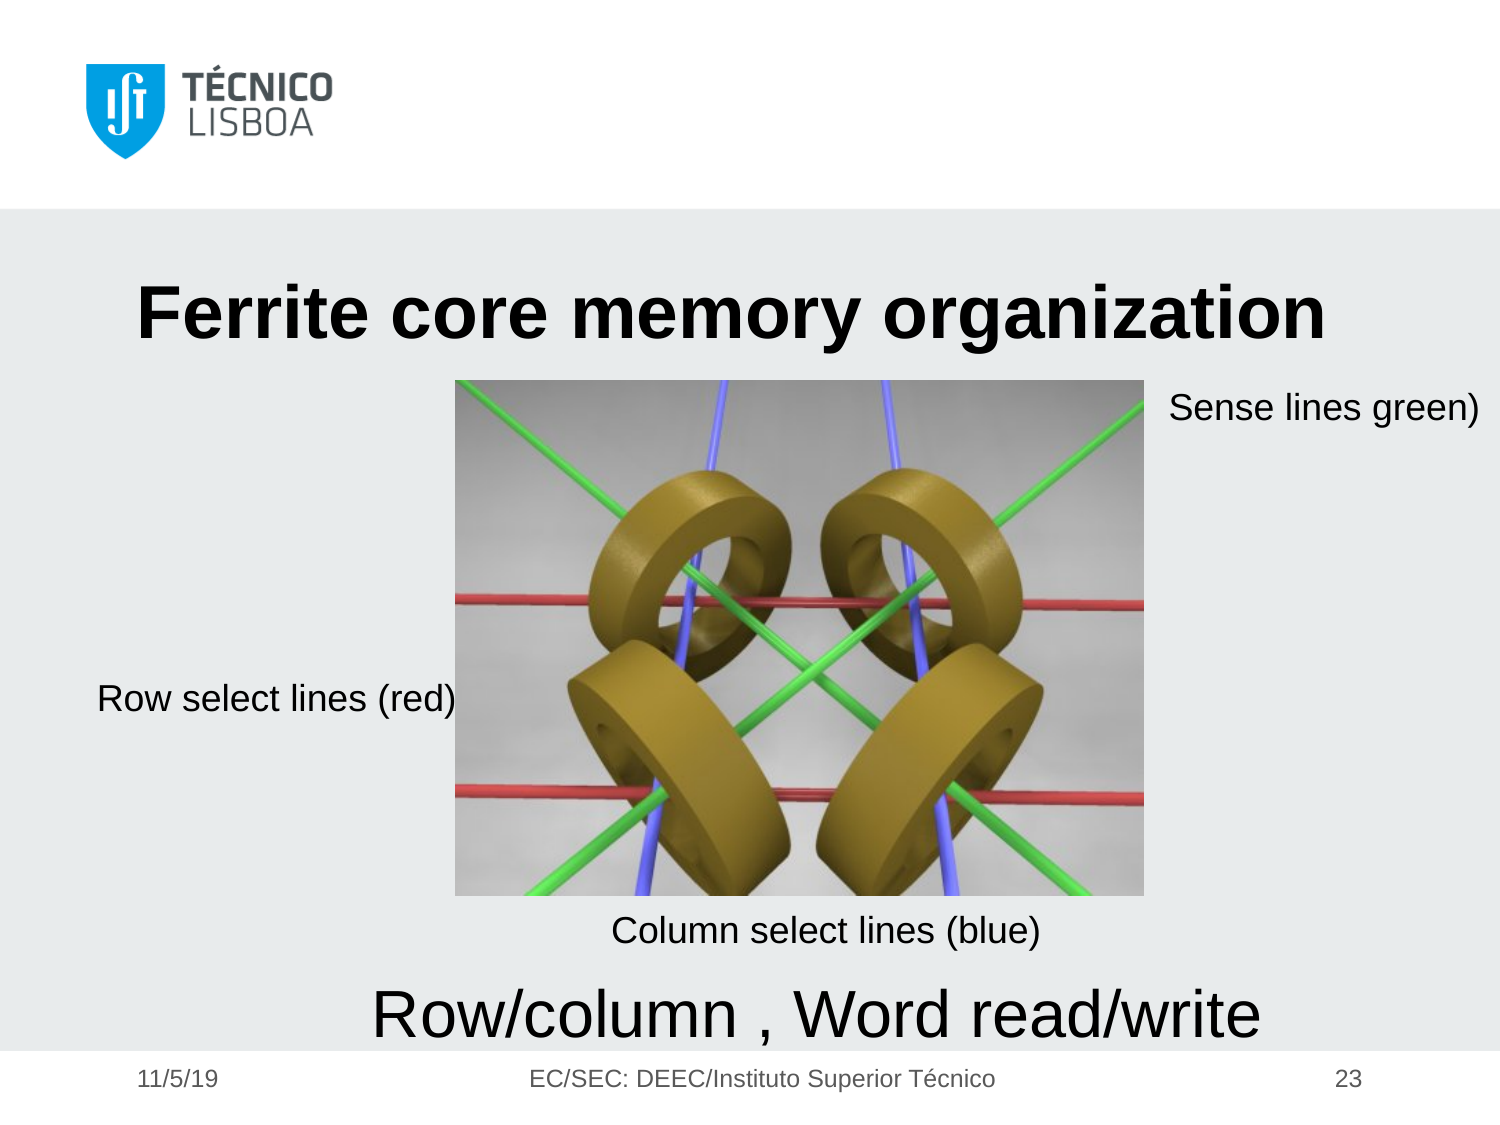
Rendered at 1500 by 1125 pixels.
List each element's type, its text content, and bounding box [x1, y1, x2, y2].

text_box Column select lines (blue) [596, 899, 1067, 959]
text_box Sense lines green) [1153, 375, 1500, 436]
picture [0, 0, 1500, 1125]
title Ferrite core memory organization [121, 237, 1378, 381]
slide_number 11/5/19 [121, 1052, 425, 1103]
slide_number <number> [1077, 1052, 1378, 1103]
footer EC/SEC: DEEC/Instituto Superior Técnico [512, 1052, 1021, 1103]
list Row/column , Word read/write [356, 963, 1327, 1063]
text_box Row select lines (red) [82, 666, 482, 727]
